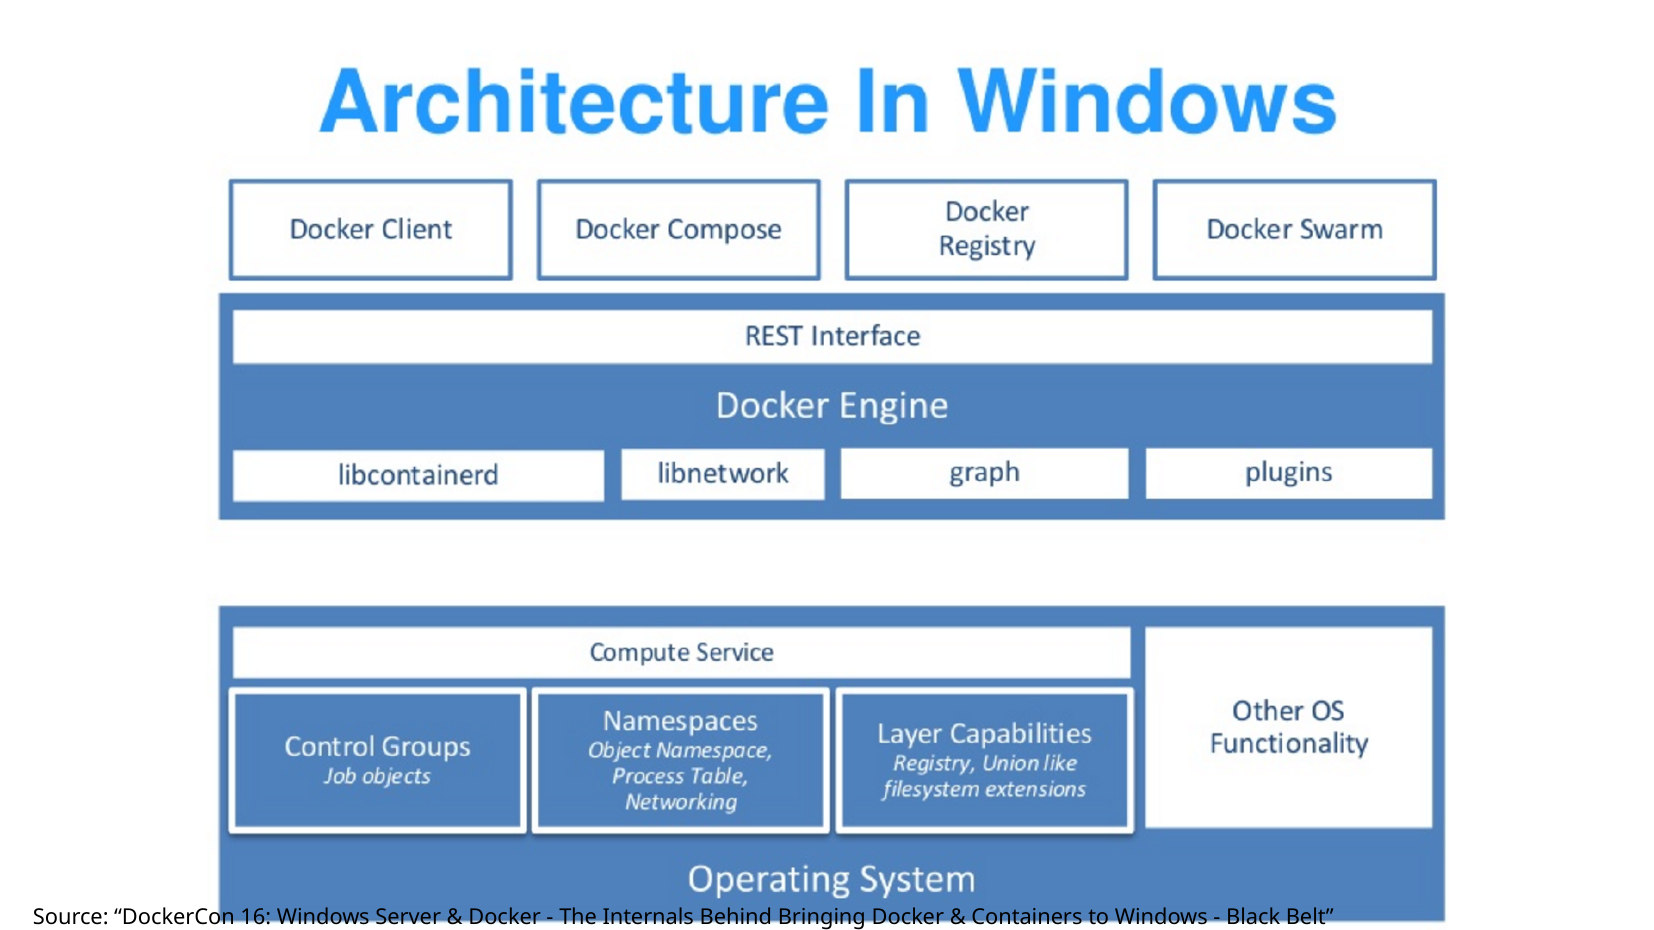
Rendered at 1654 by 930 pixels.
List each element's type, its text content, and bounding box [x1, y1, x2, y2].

picture [0, 0, 1653, 930]
text_box Source: “DockerCon 16: Windows Server & Docker - The Internals Behind Bringing Docker & Containers to Windows - Black Belt” [18, 895, 1635, 930]
